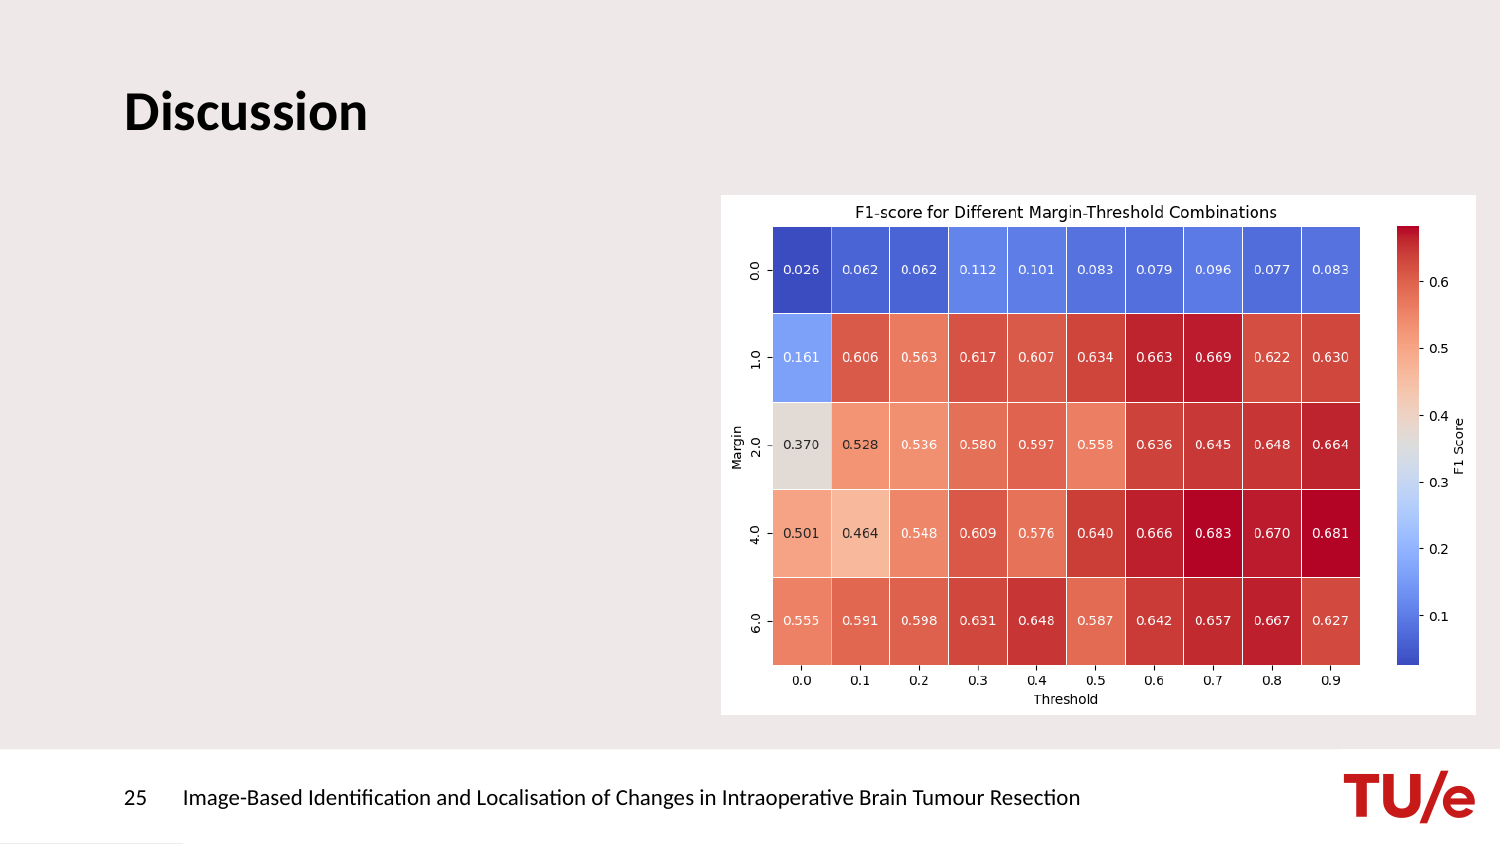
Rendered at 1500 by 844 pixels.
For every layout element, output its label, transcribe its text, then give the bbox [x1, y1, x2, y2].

picture [721, 195, 1476, 715]
picture [1339, 749, 1500, 844]
title Discussion [124, 85, 1364, 174]
